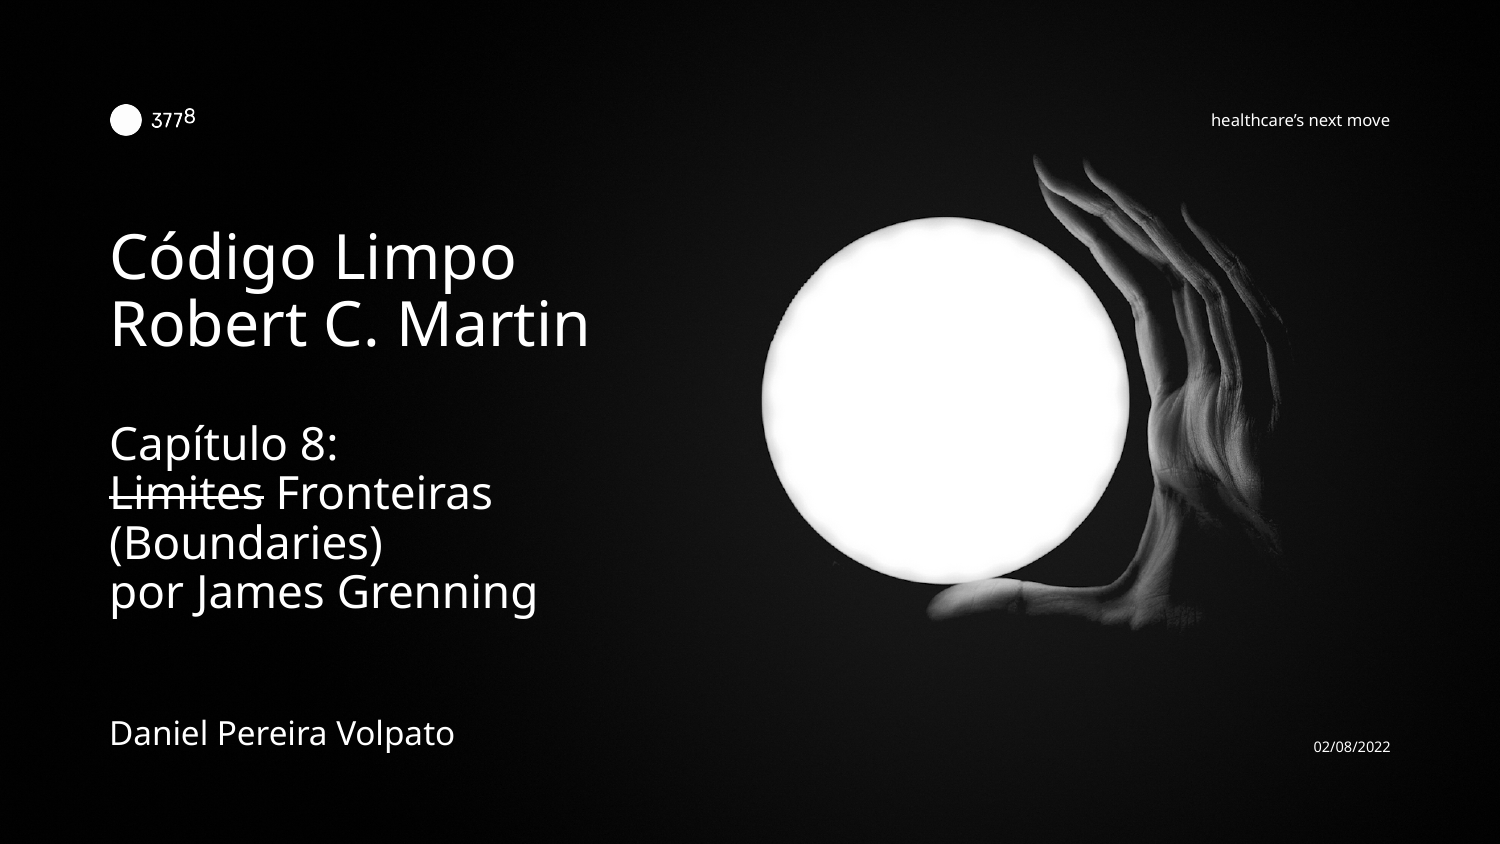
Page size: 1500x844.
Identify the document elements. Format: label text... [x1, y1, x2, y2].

text_box Código Limpo Robert C. Martin Capítulo 8: Limites Fronteiras (Boundaries) por James Grenning [109, 261, 624, 583]
picture [0, 0, 1500, 844]
text_box Daniel Pereira Volpato [109, 671, 532, 753]
text_box 02/08/2022 [1218, 735, 1394, 759]
